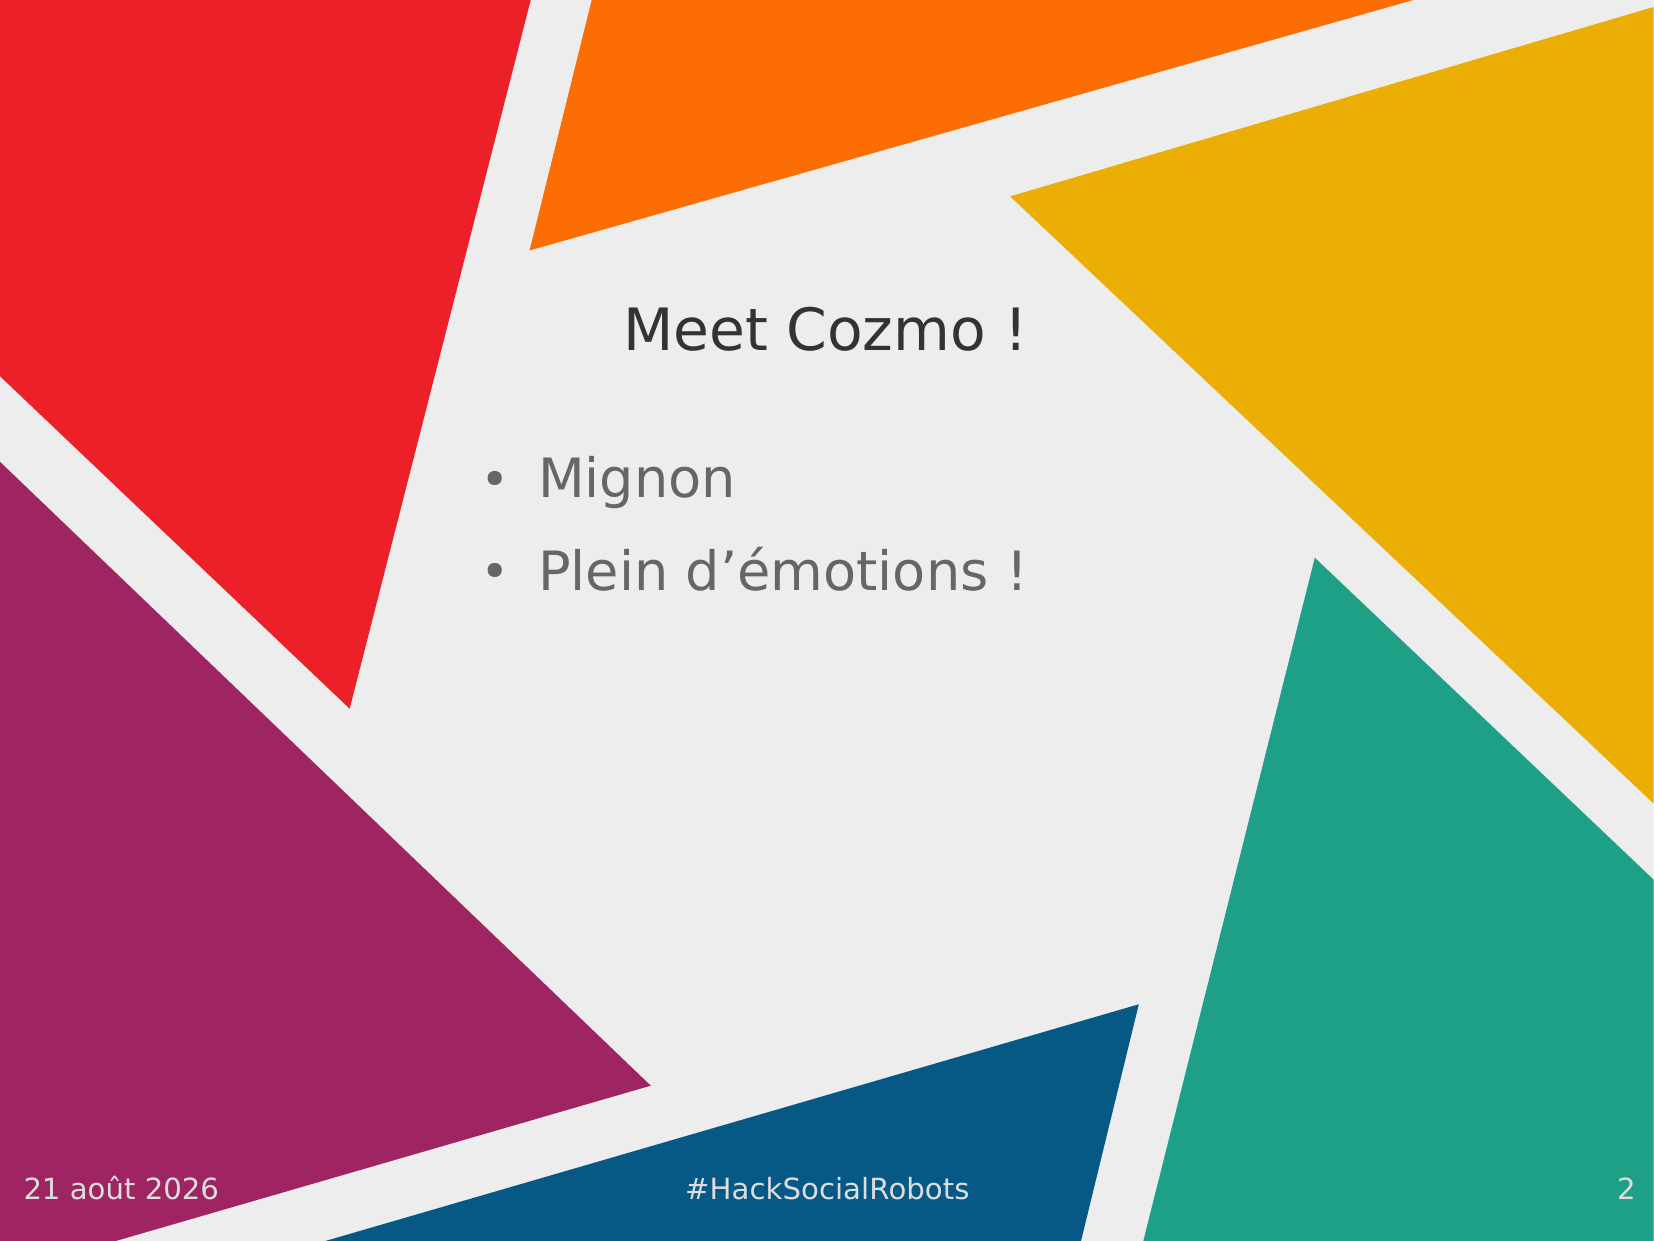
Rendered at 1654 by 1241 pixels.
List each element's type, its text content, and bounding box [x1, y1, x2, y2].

list Mignon Plein d’émotions ! [467, 447, 1191, 1005]
title Meet Cozmo ! [467, 226, 1185, 434]
